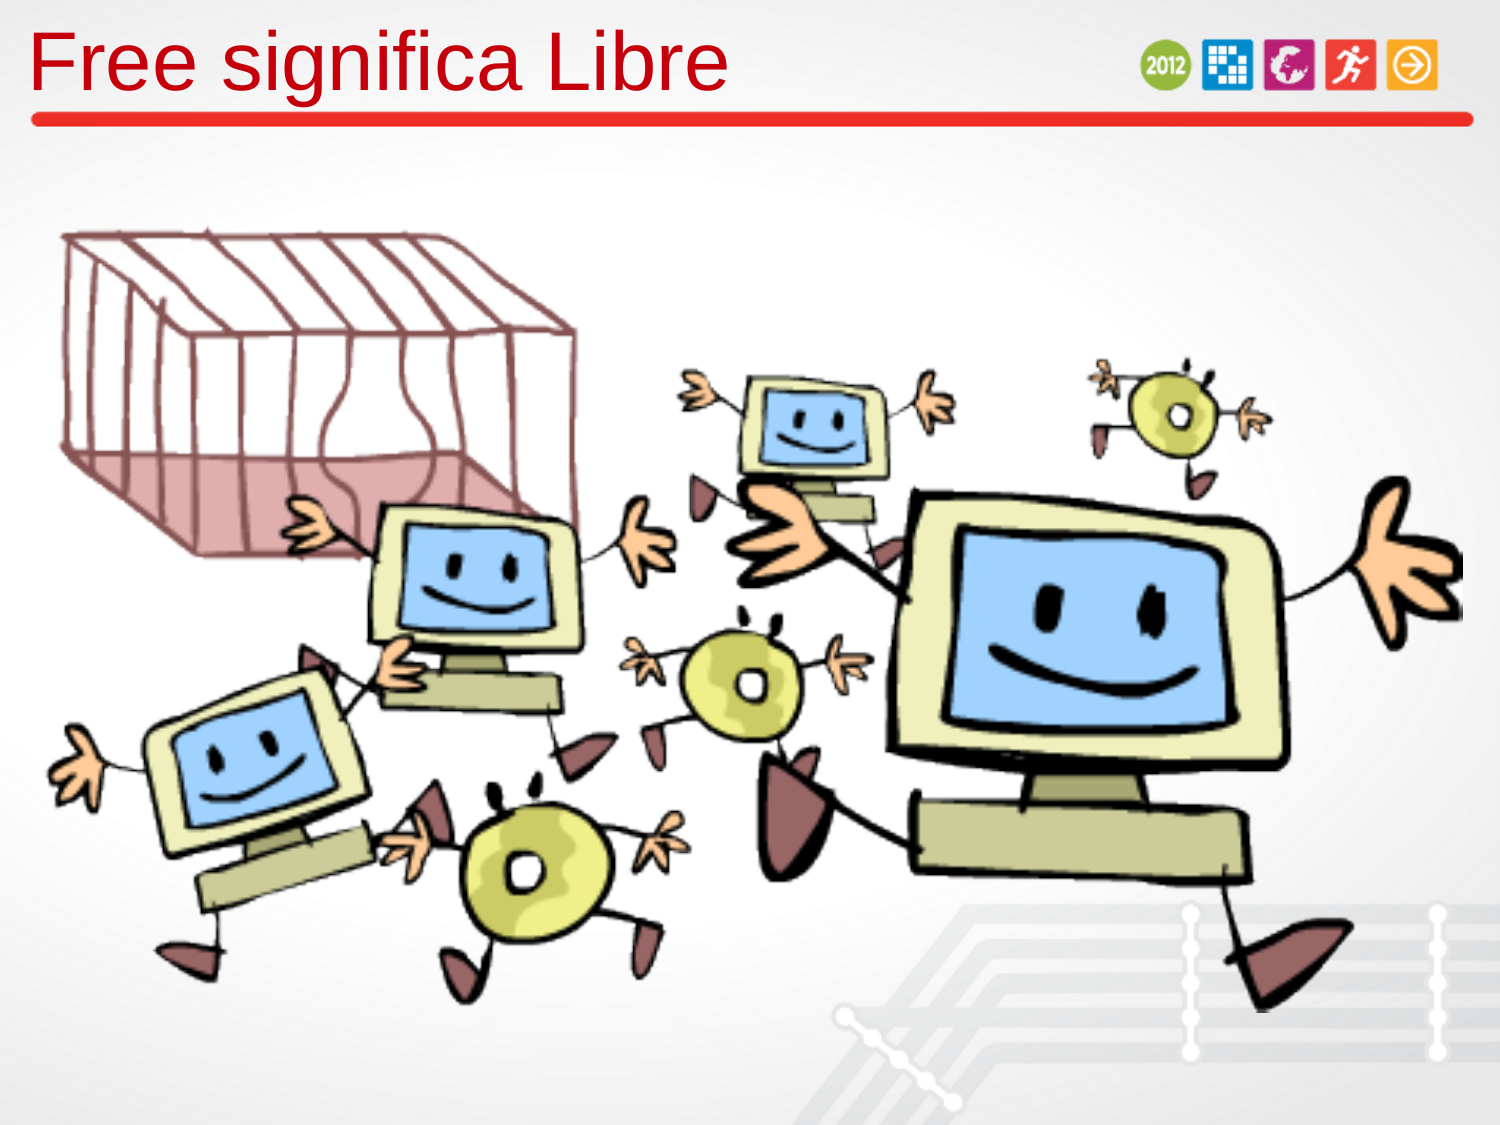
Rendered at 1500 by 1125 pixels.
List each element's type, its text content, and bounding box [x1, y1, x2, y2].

picture [0, 0, 1500, 1125]
title Free significa Libre [12, 0, 976, 121]
